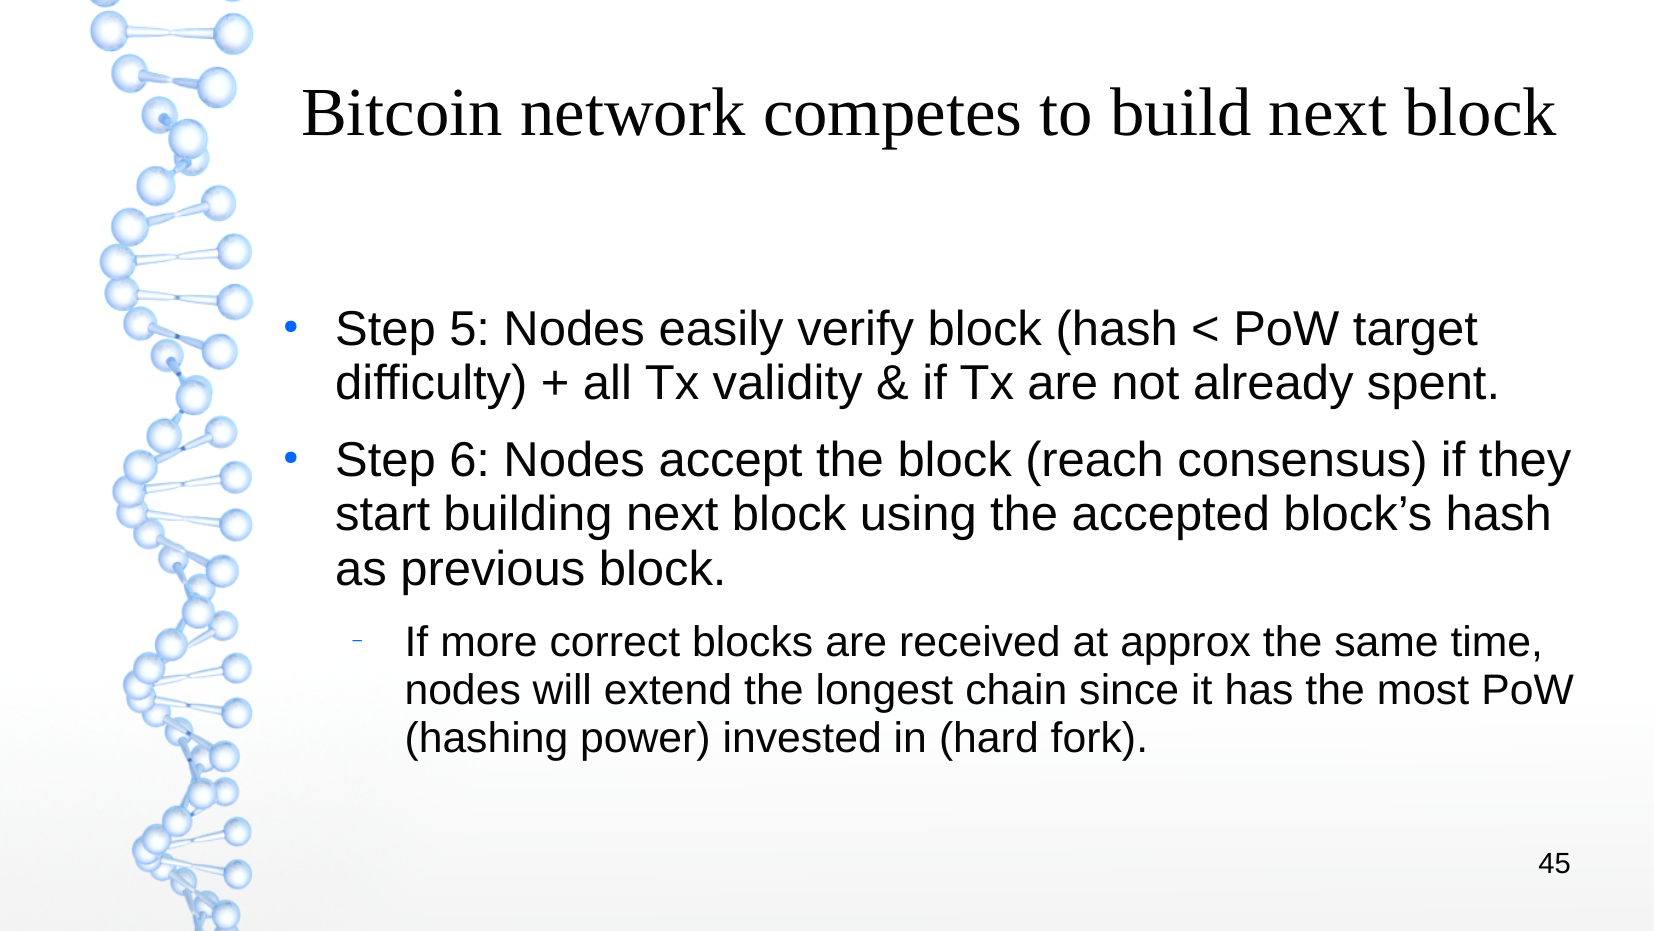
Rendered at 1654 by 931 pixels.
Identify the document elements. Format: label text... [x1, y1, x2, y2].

title Bitcoin network competes to build next block [265, 35, 1595, 189]
picture [0, 0, 1654, 931]
list Step 5: Nodes easily verify block (hash < PoW target difficulty) + all Tx validity & if Tx are not already spent. Step 6: Nodes accept the block (reach consensus) if they start building next block using the accepted block’s hash as previous block. If more correct blocks are received at approx the same time, nodes will extend the longest chain since it has the most PoW (hashing power) invested in (hard fork). [265, 224, 1595, 764]
